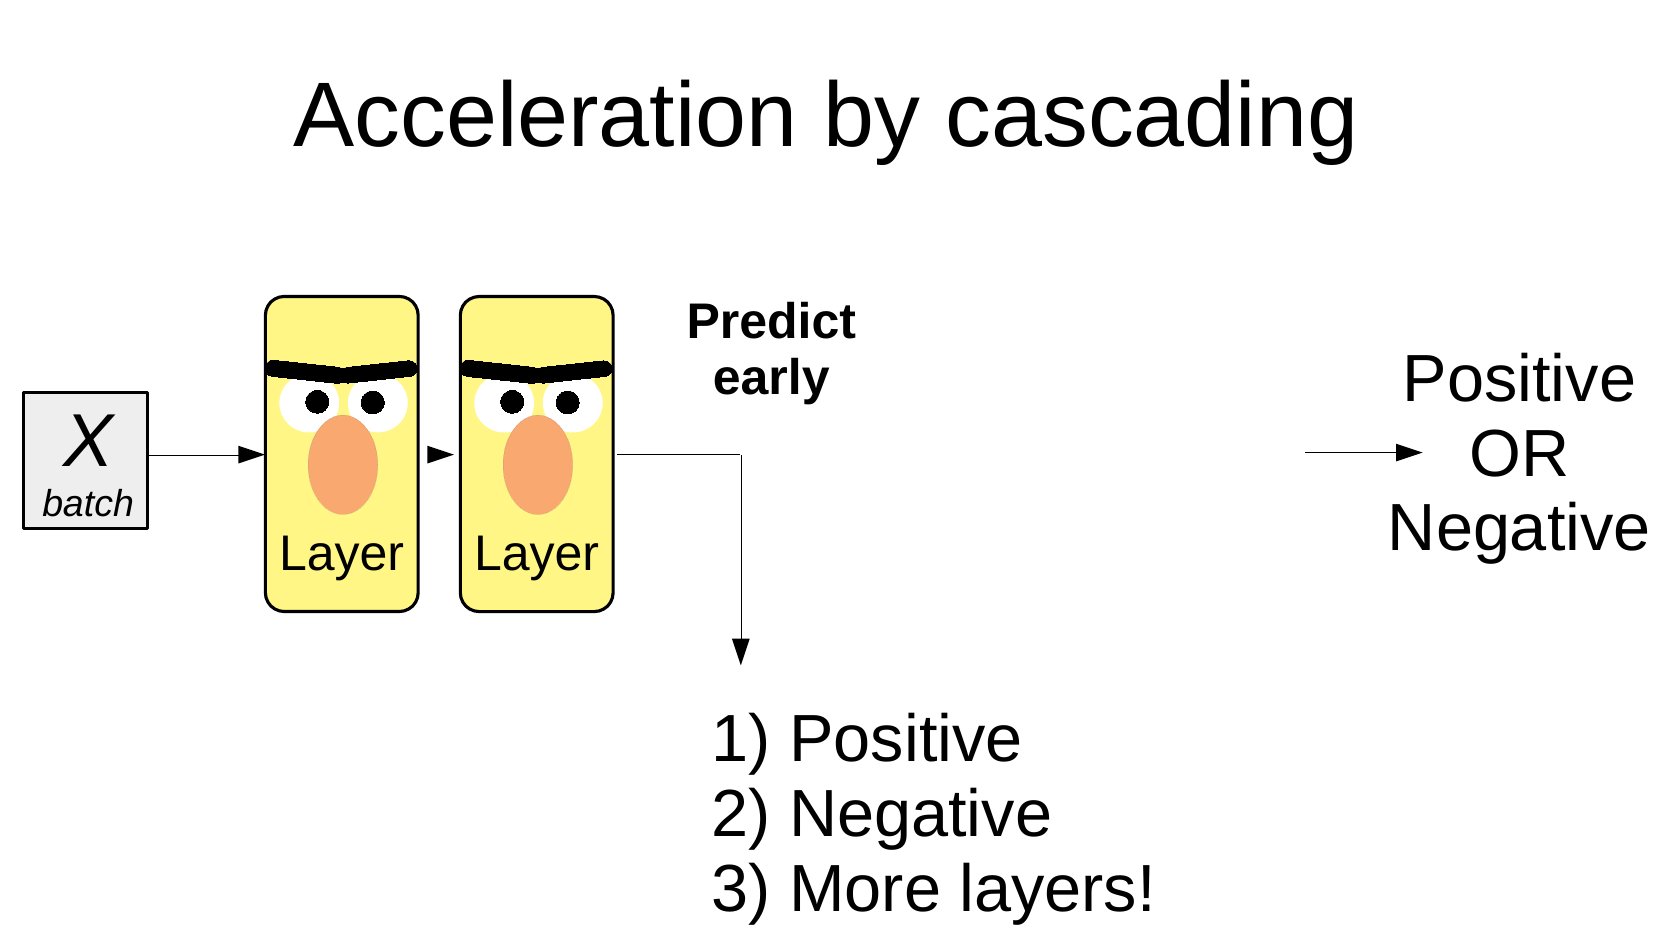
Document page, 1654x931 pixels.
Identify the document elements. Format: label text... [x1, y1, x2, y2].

text_box [267, 601, 417, 612]
text_box X batch [2, 390, 174, 574]
subtitle Positive OR Negative [1373, 340, 1654, 566]
text_box Layer [422, 518, 651, 601]
text_box Predict early [645, 285, 898, 468]
text_box [459, 296, 614, 518]
text_box [264, 296, 419, 518]
title Acceleration by cascading [82, 37, 1571, 193]
text_box [462, 601, 612, 612]
text_box 1) Positive 2) Negative 3) More layers! [711, 701, 1187, 926]
text_box Layer [227, 518, 422, 601]
